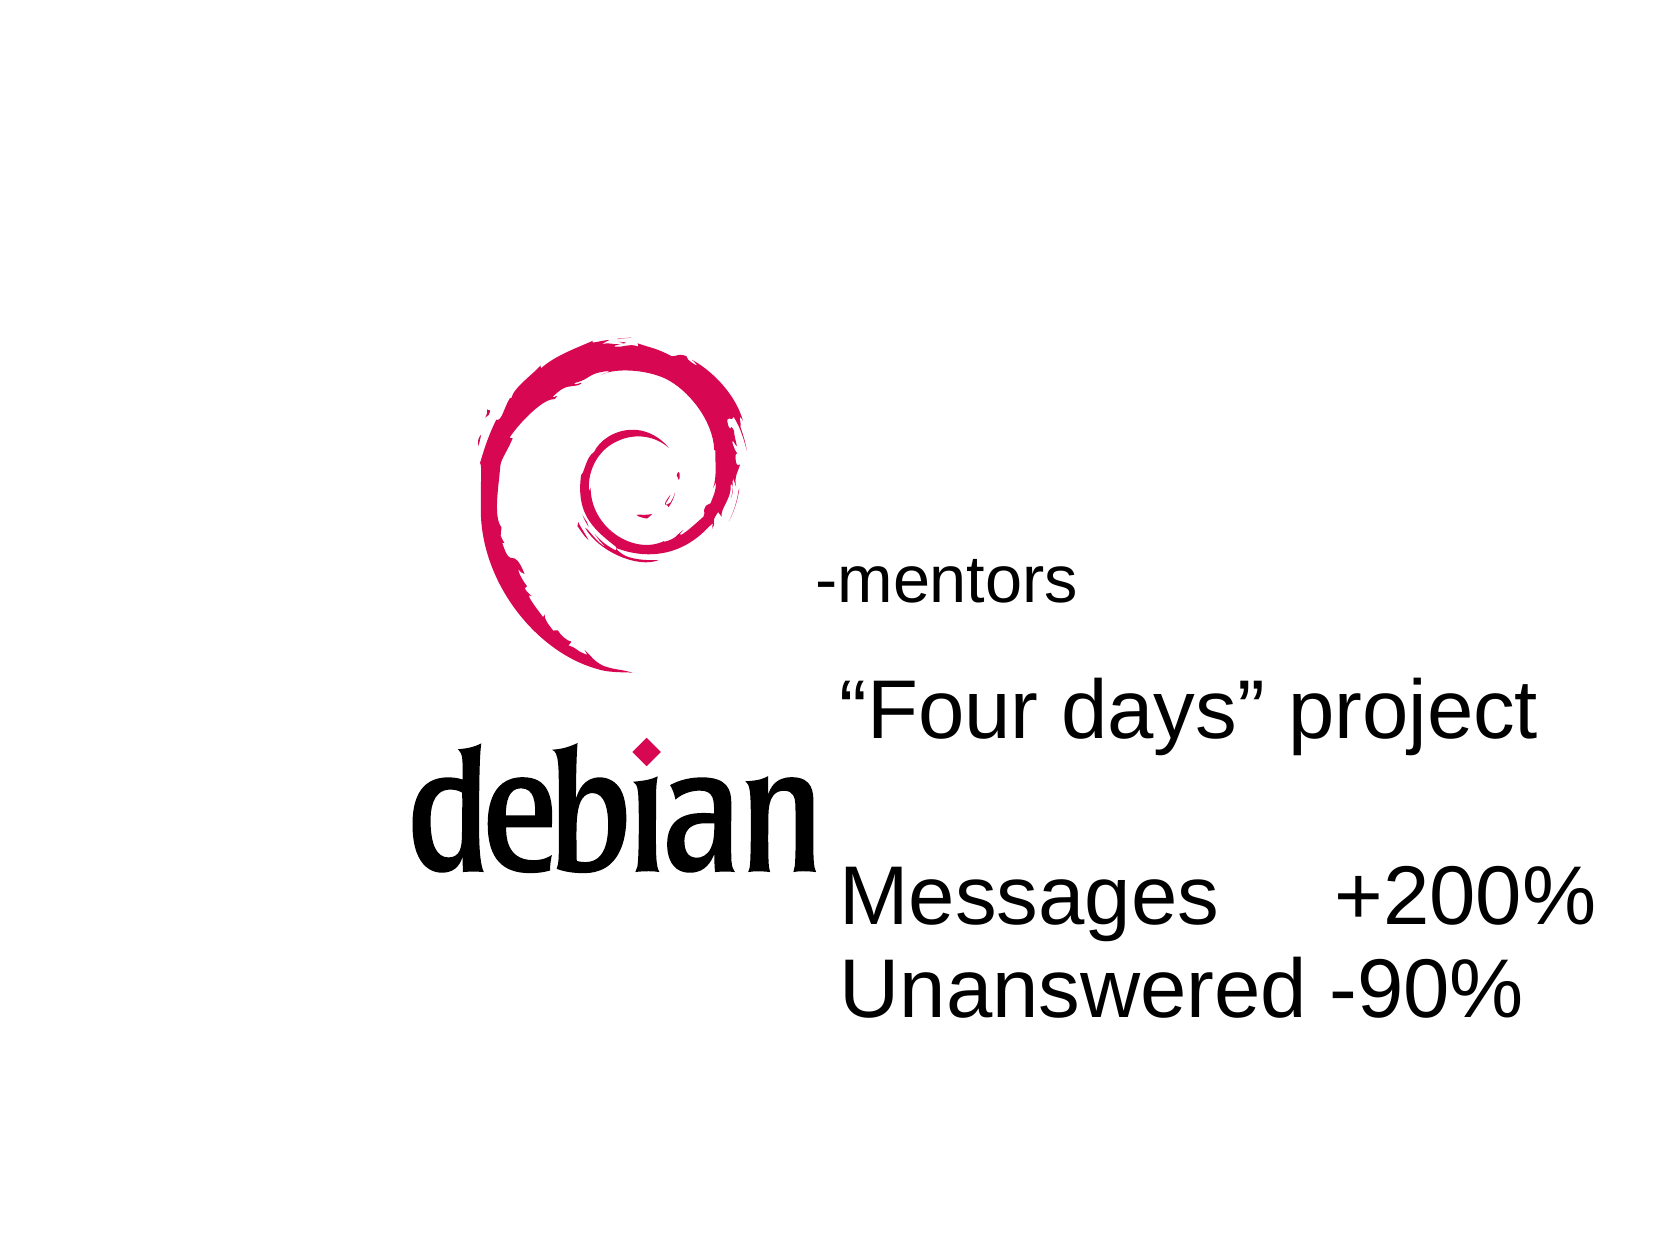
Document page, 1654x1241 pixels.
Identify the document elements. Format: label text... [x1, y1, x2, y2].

text_box “Four days” project Messages +200% Unanswered -90% [825, 655, 1654, 1163]
picture [412, 337, 817, 874]
subtitle -mentors [82, 49, 1571, 1109]
